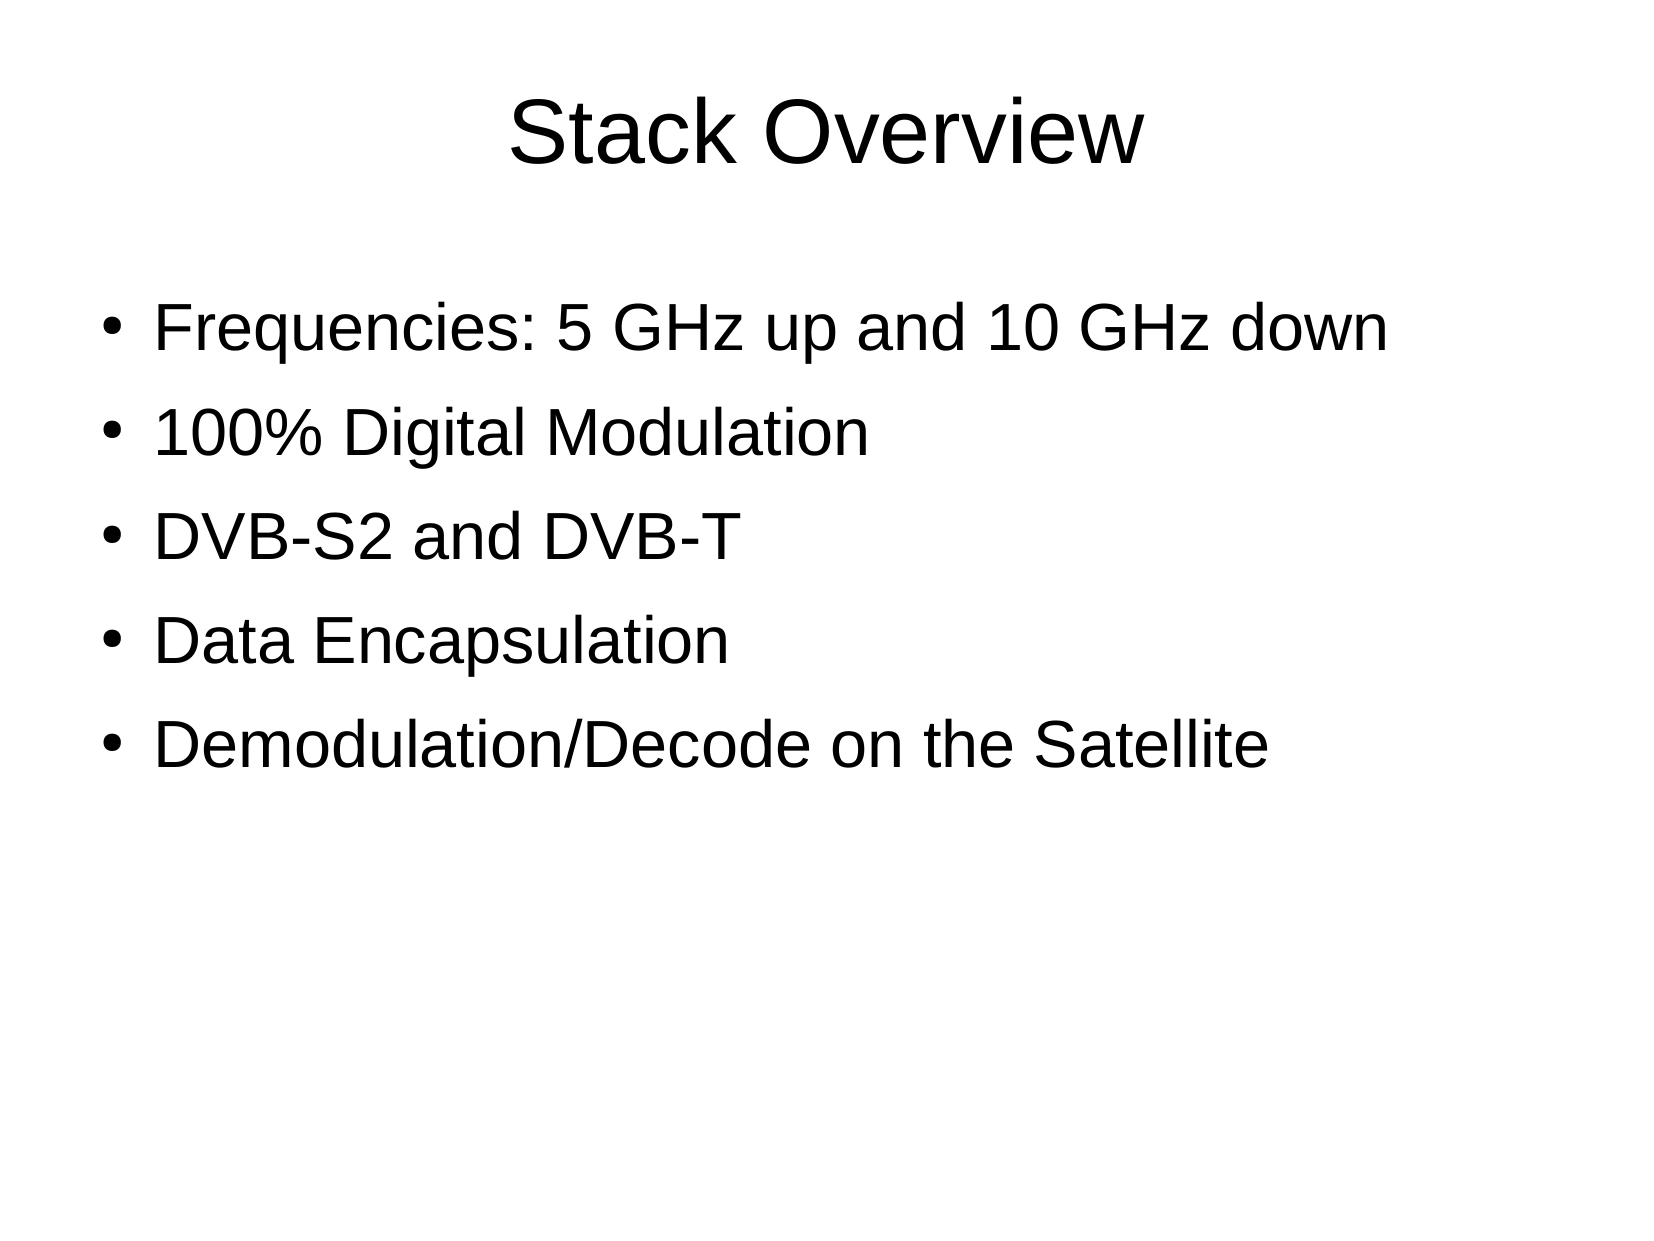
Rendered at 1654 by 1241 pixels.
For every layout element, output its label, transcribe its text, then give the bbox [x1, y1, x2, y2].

title Stack Overview [82, 49, 1571, 257]
list Frequencies: 5 GHz up and 10 GHz down 100% Digital Modulation DVB-S2 and DVB-T Data Encapsulation Demodulation/Decode on the Satellite [82, 290, 1571, 1010]
